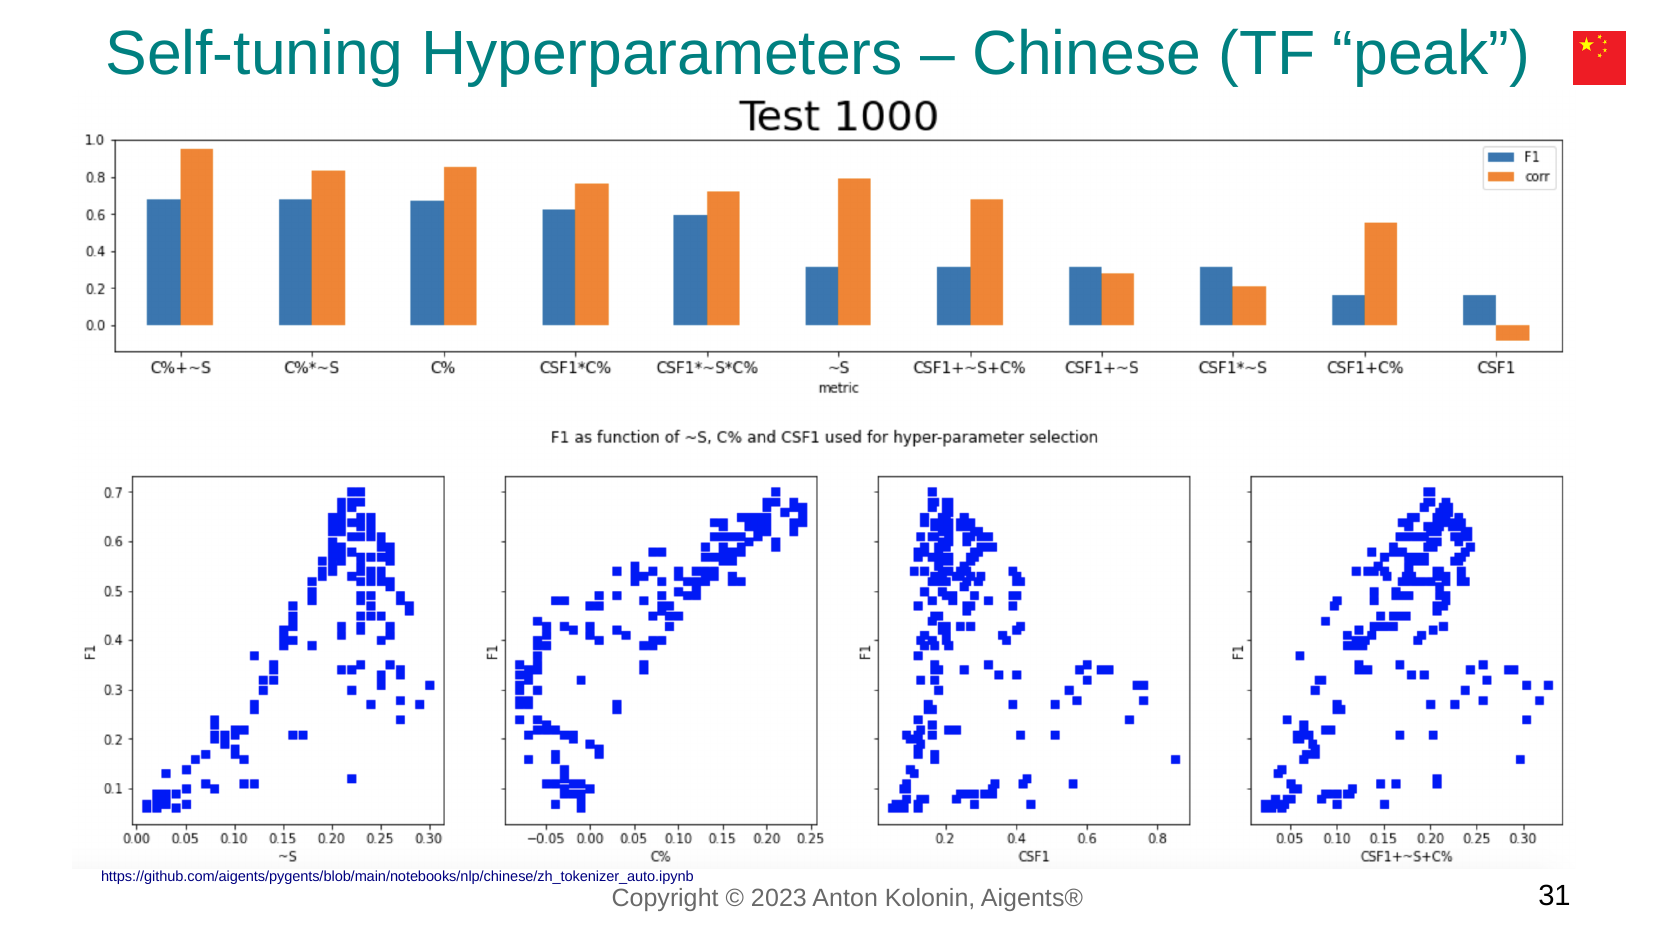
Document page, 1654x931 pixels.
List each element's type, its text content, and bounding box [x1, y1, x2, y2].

picture [72, 106, 1576, 870]
text_box https://github.com/aigents/pygents/blob/main/notebooks/nlp/chinese/zh_tokenizer_auto.ipynb [86, 860, 709, 892]
text_box Self-tuning Hyperparameters – Chinese (TF “peak”) [0, 0, 1630, 106]
picture [1573, 31, 1626, 85]
